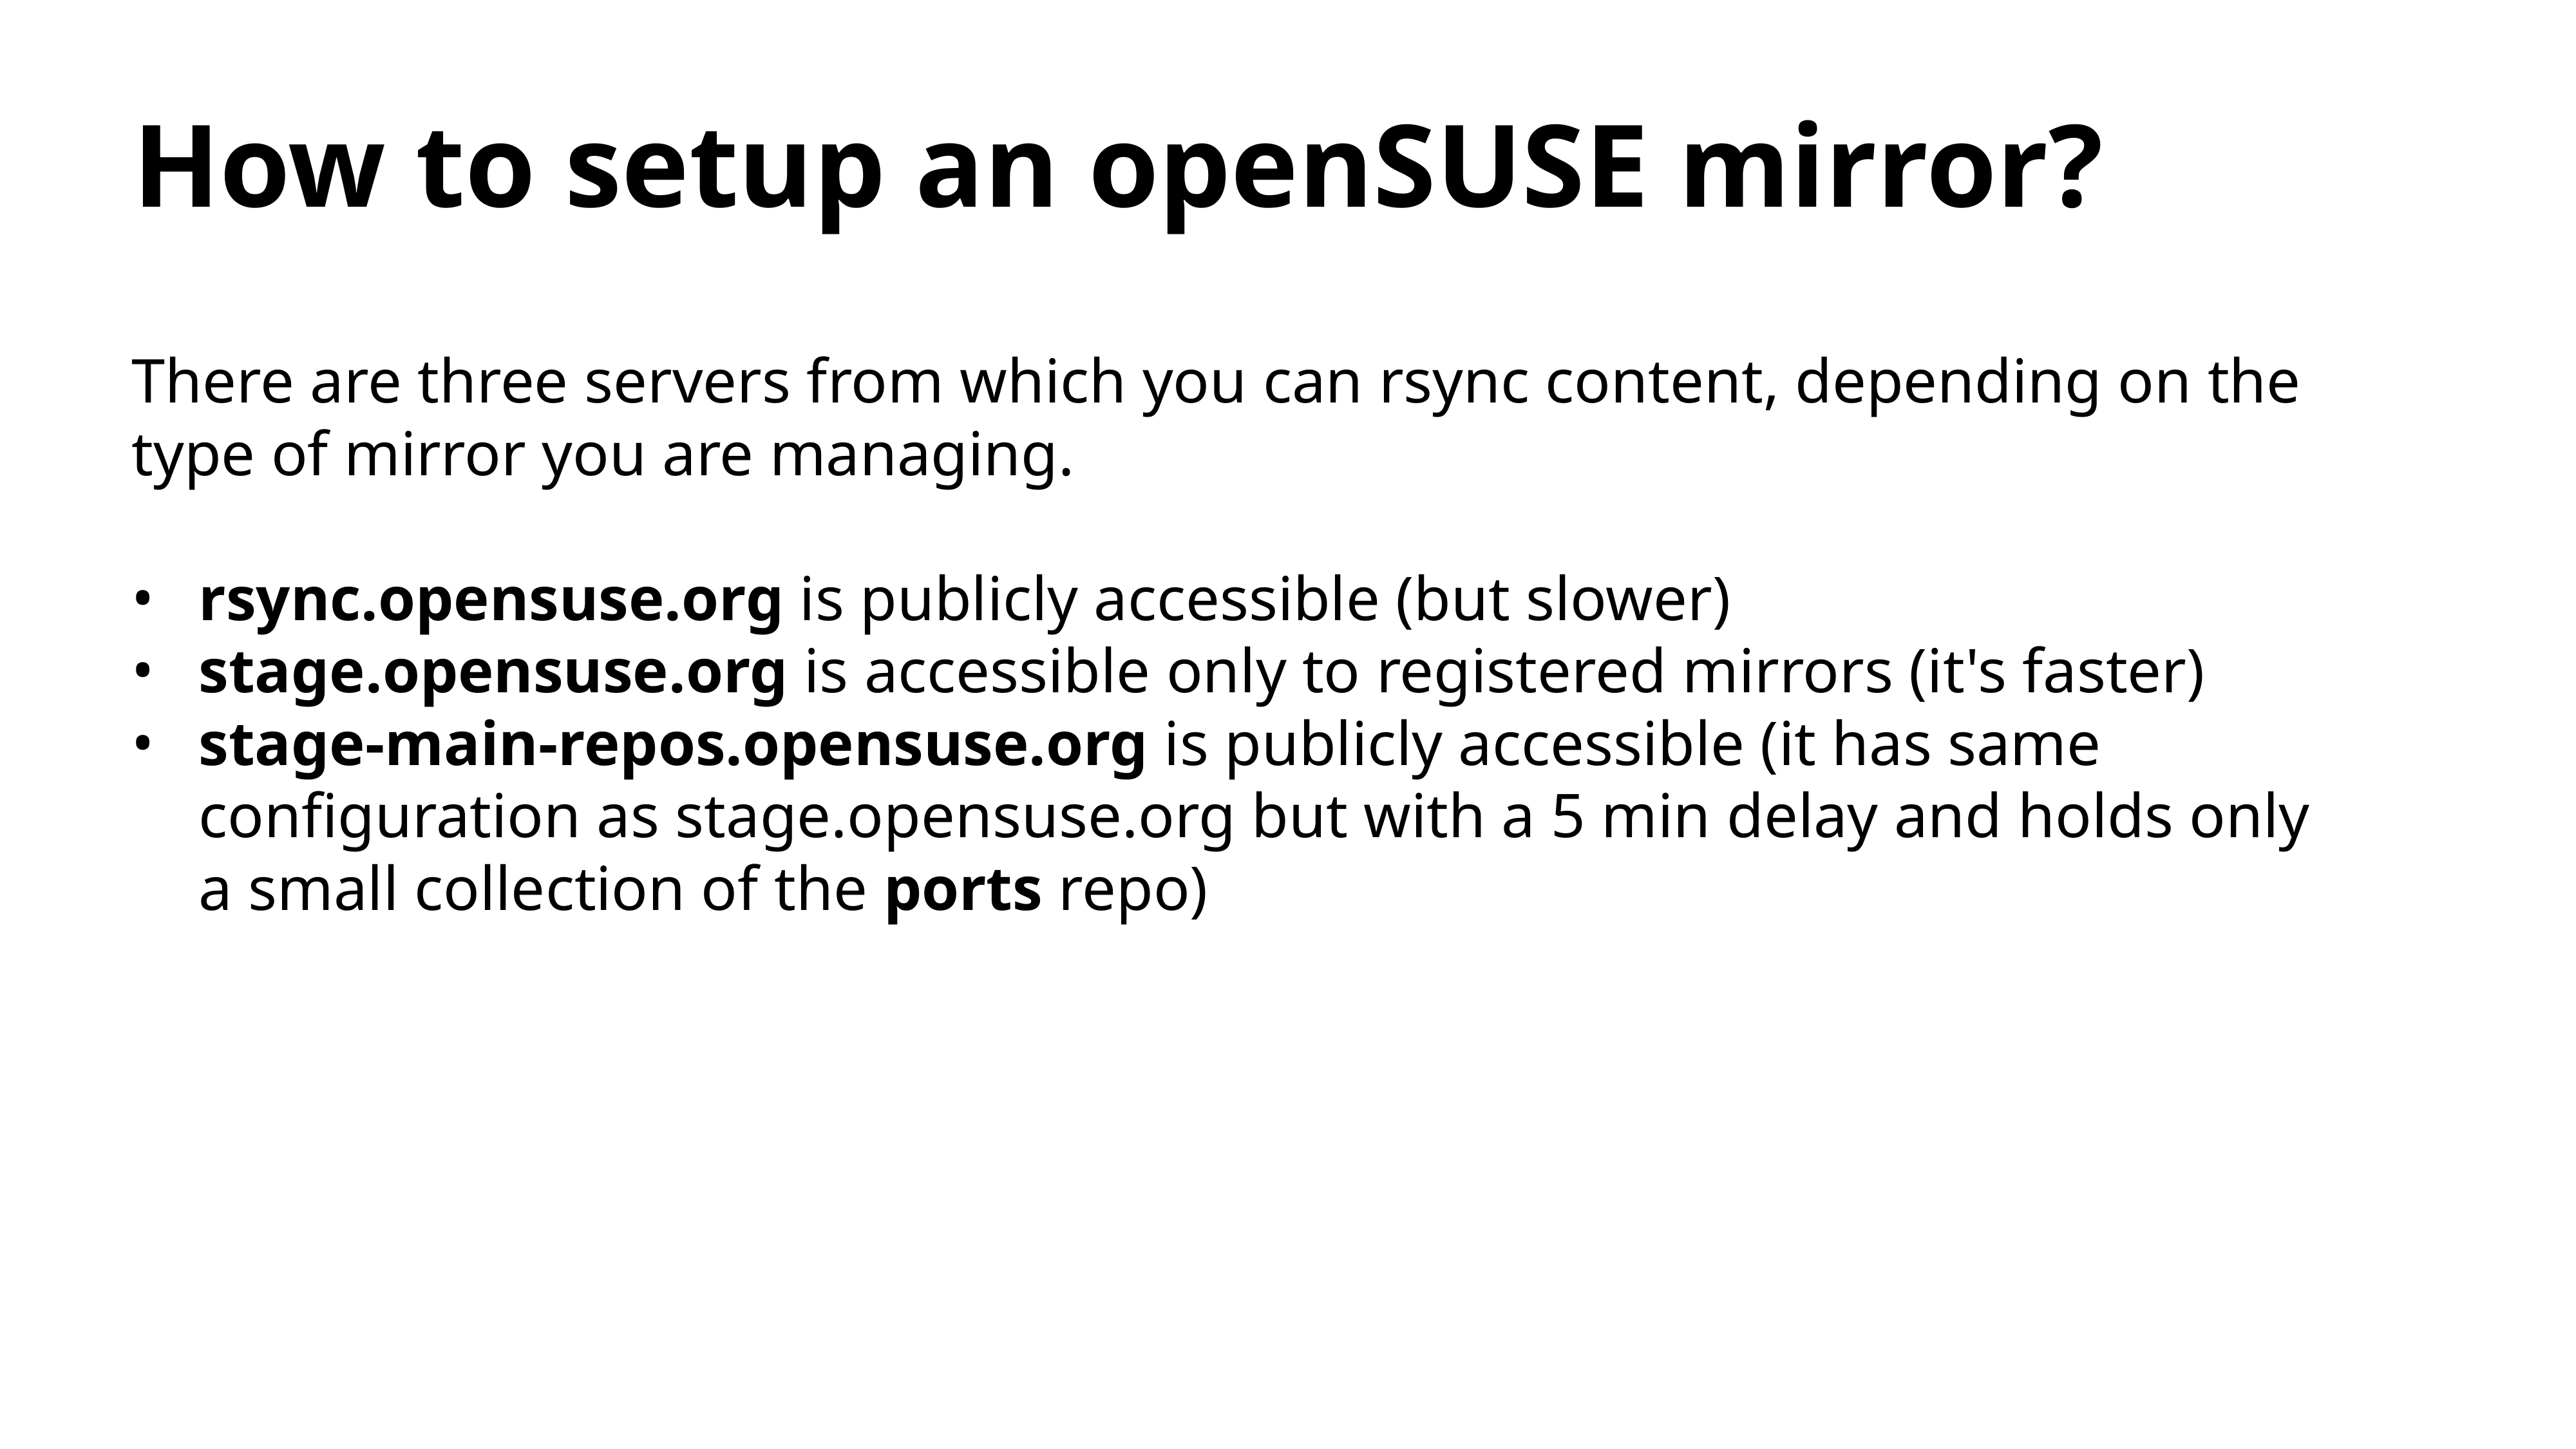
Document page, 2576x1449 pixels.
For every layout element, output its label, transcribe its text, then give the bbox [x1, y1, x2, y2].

title How to setup an openSUSE mirror? [127, 114, 2449, 266]
text_box There are three servers from which you can rsync content, depending on the type of mirror you are managing. rsync.opensuse.org is publicly accessible (but slower) stage.opensuse.org is accessible only to registered mirrors (it's faster) stage-main-repos.opensuse.org is publicly accessible (it has same configuration as stage.opensuse.org but with a 5 min delay and holds only a small collection of the ports repo) [126, 337, 2351, 928]
